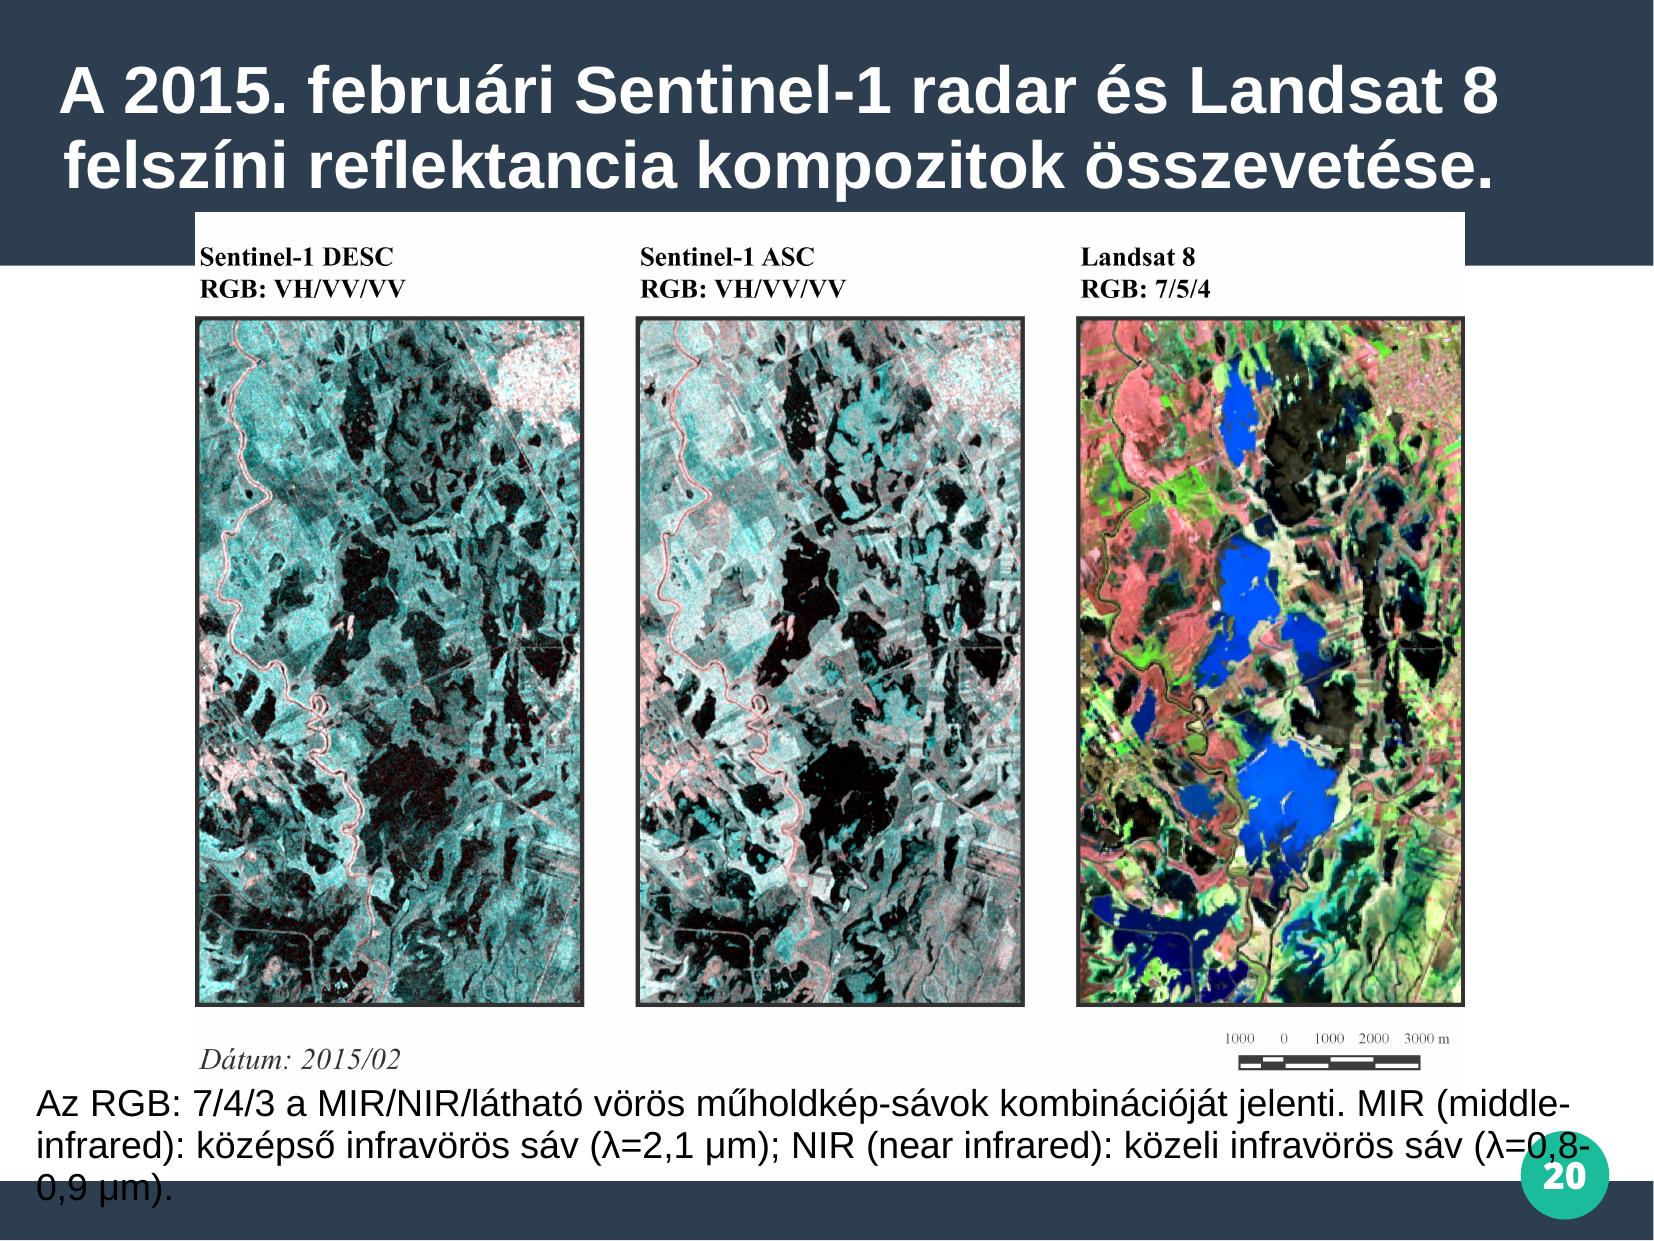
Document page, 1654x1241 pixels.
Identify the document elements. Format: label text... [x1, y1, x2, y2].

picture [195, 212, 1465, 1074]
text_box Az RGB: 7/4/3 a MIR/NIR/látható vörös műholdkép-sávok kombinációját jelenti. MIR (middle-infrared): középső infravörös sáv (λ=2,1 μm); NIR (near infrared): közeli infravörös sáv (λ=0,8-0,9 μm). [21, 1074, 1630, 1231]
title A 2015. februári Sentinel-1 radar és Landsat 8 felszíni reflektancia kompozitok összevetése. [59, 49, 1595, 207]
